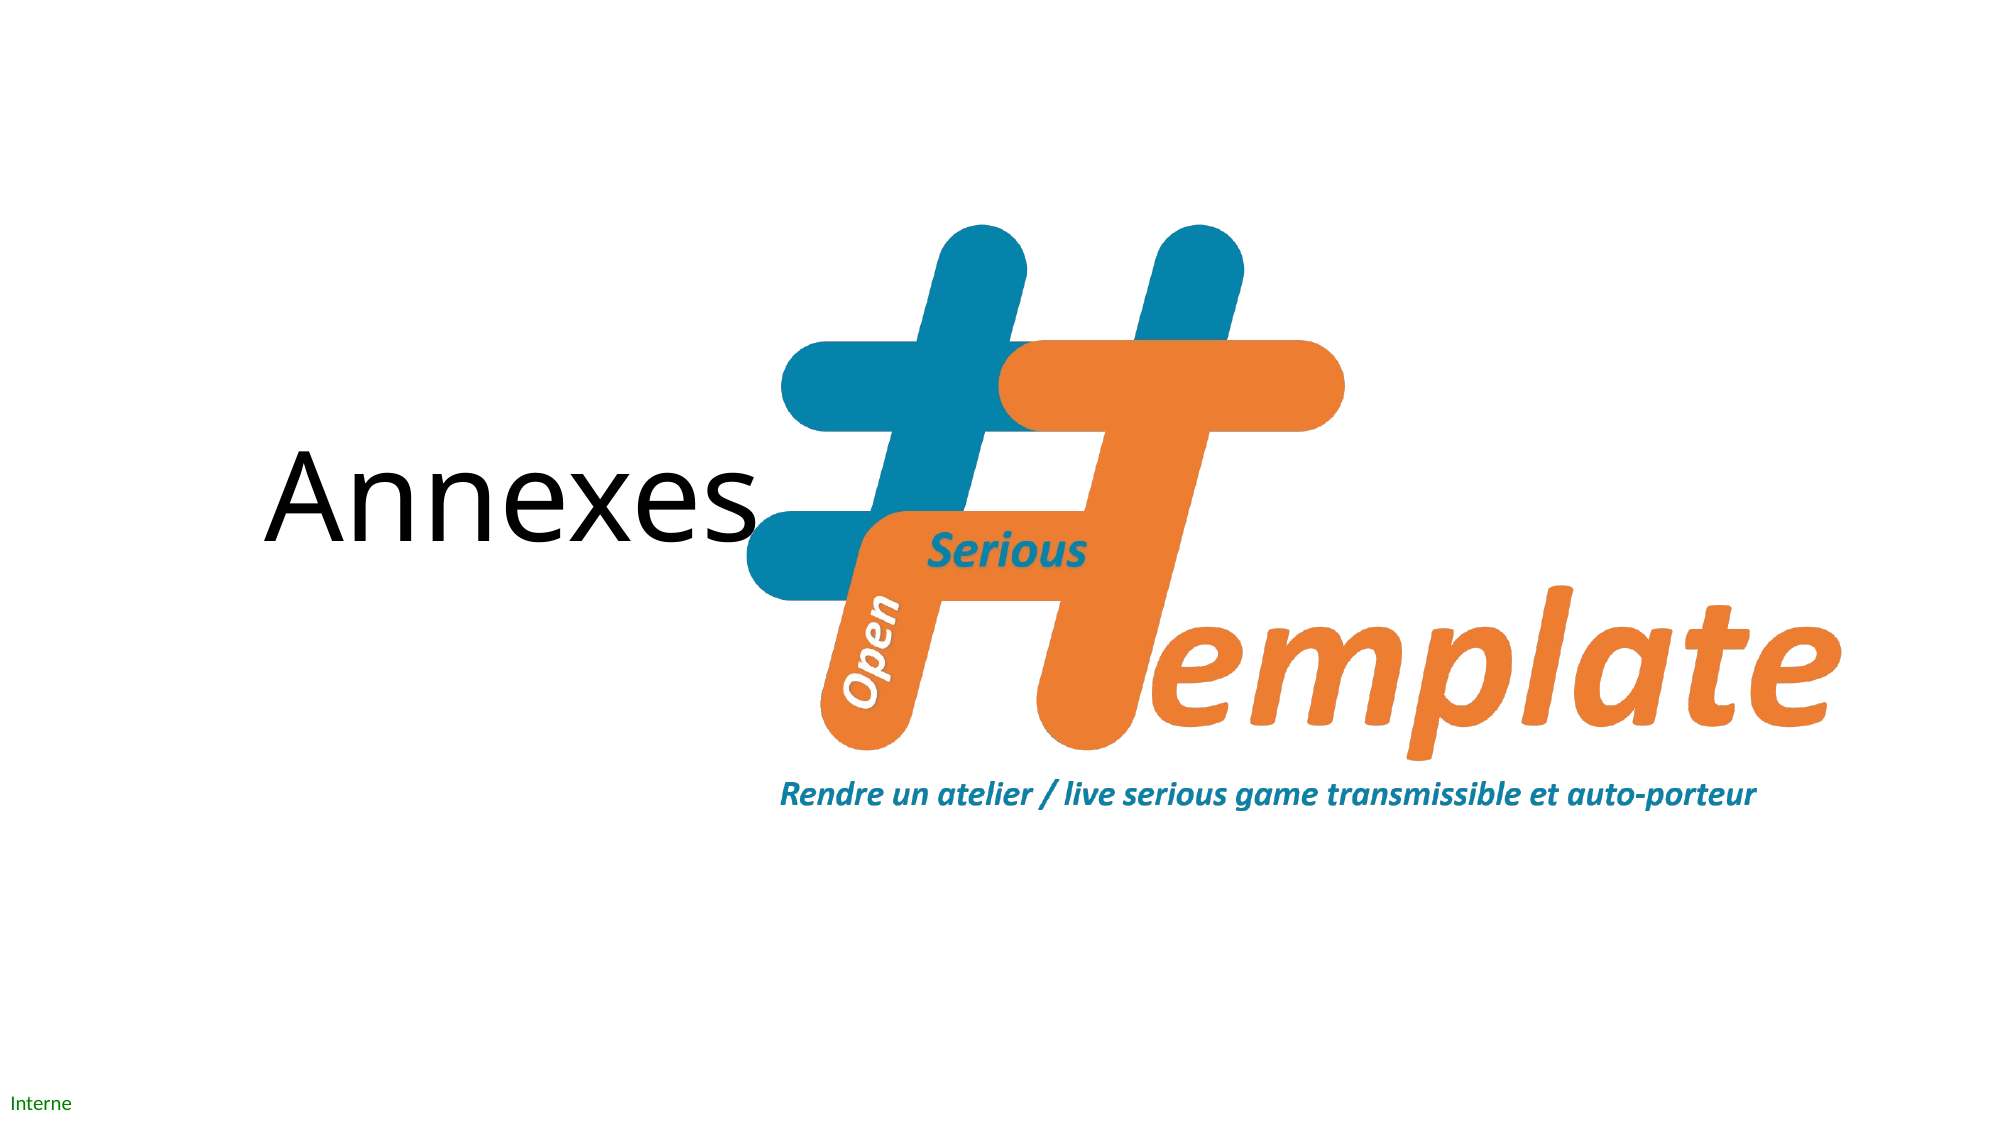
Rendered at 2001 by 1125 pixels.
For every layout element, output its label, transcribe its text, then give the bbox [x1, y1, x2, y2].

picture [746, 224, 1859, 901]
title Annexes [249, 184, 1750, 576]
picture [746, 224, 977, 548]
